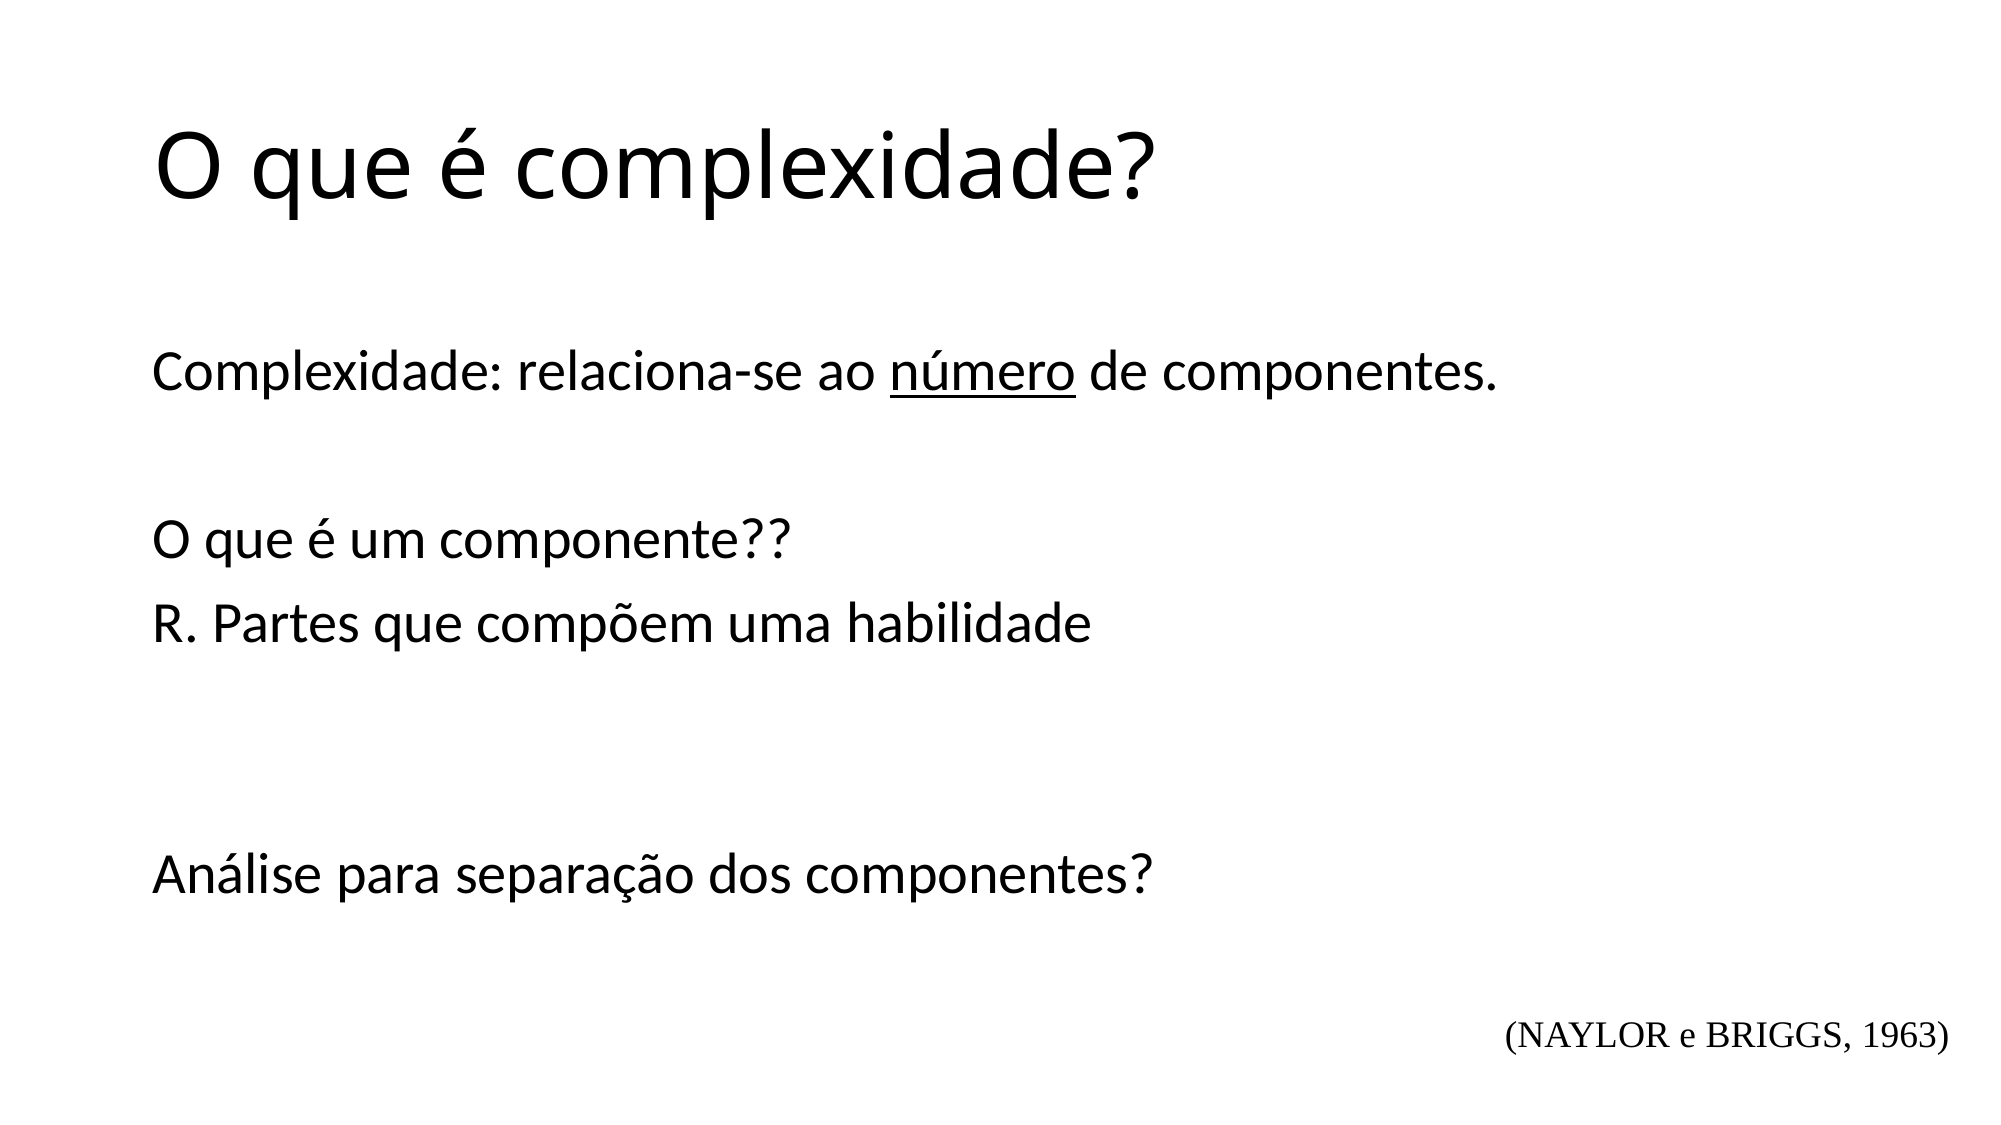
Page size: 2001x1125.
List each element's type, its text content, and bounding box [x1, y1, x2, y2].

text_box (NAYLOR e BRIGGS, 1963) [1490, 1002, 1965, 1063]
title O que é complexidade? [138, 60, 1864, 278]
list Complexidade: relaciona-se ao número de componentes. O que é um componente?? R. Partes que compõem uma habilidade Análise para separação dos componentes? [137, 242, 1863, 956]
